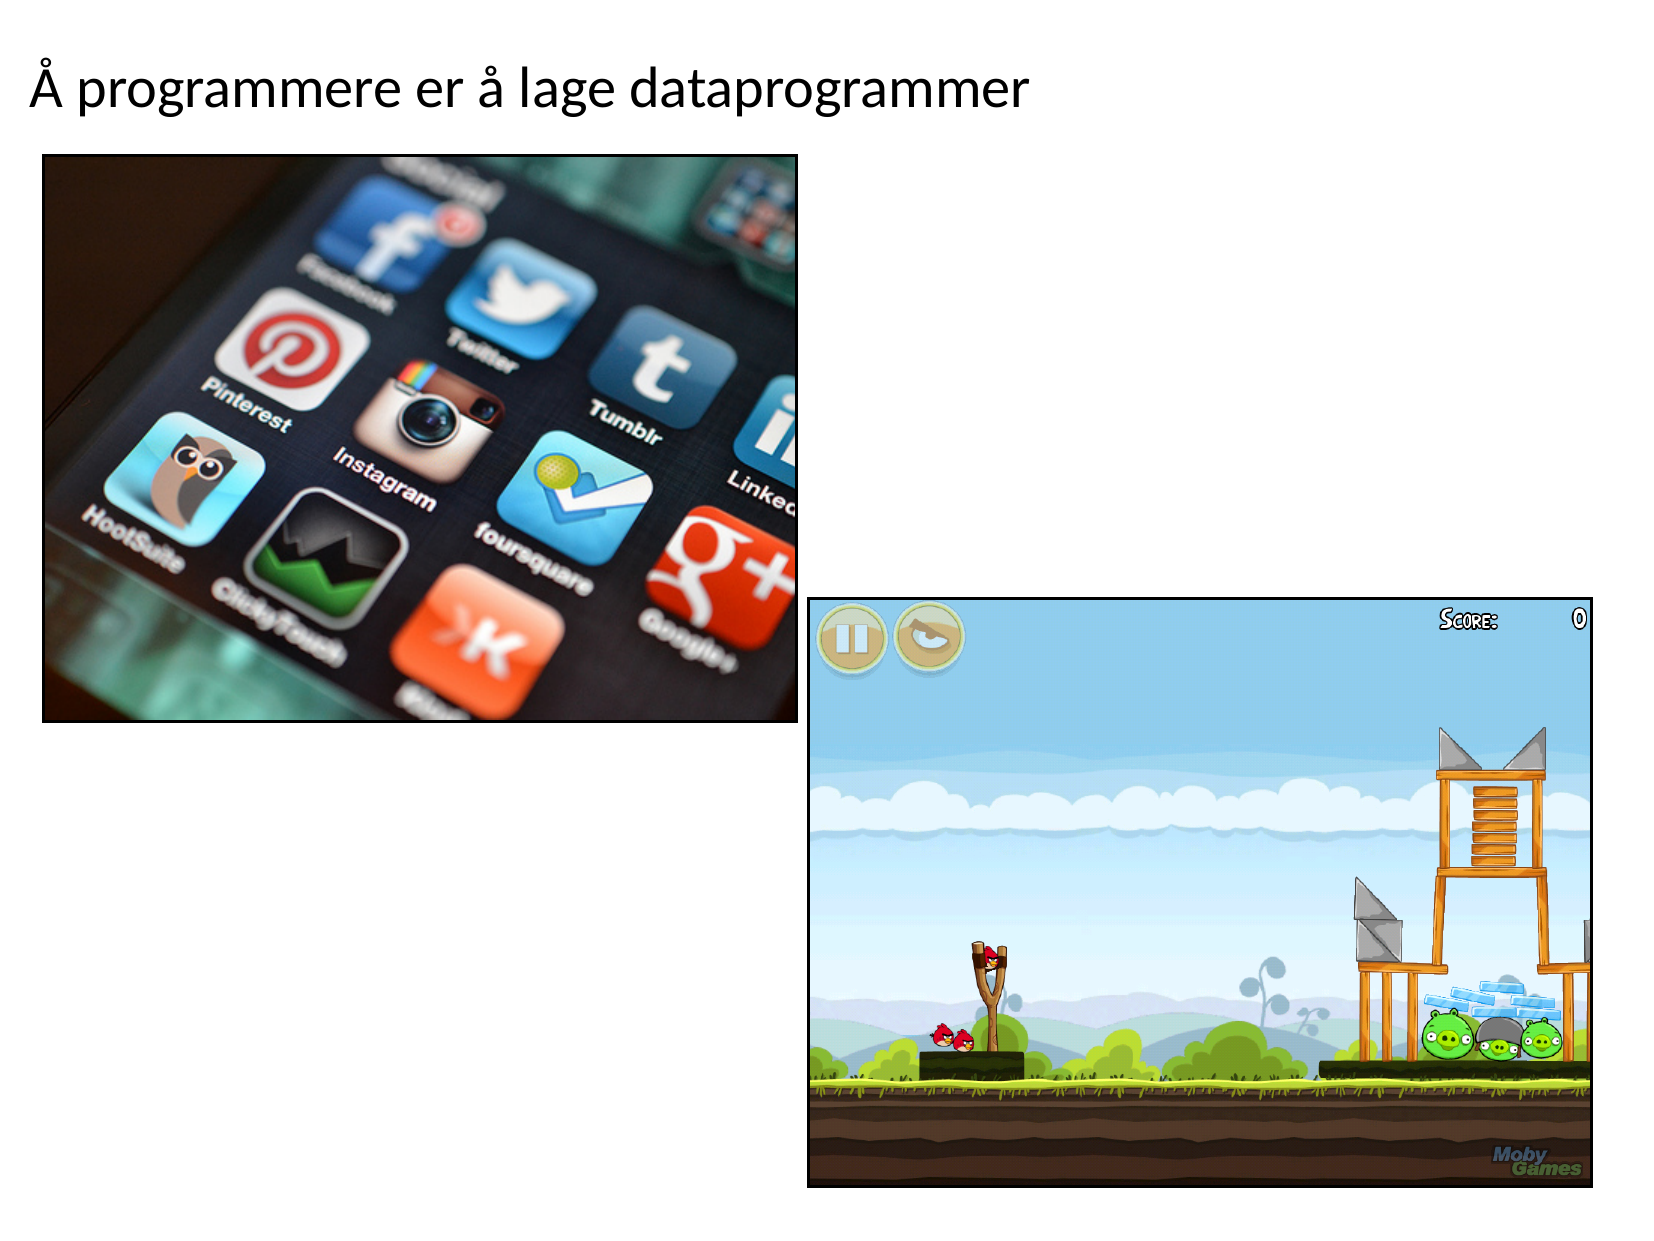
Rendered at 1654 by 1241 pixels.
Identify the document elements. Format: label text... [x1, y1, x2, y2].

text_box Å programmere er å lage dataprogrammer [15, 41, 1624, 270]
picture [810, 599, 1590, 1186]
picture [45, 270, 796, 721]
